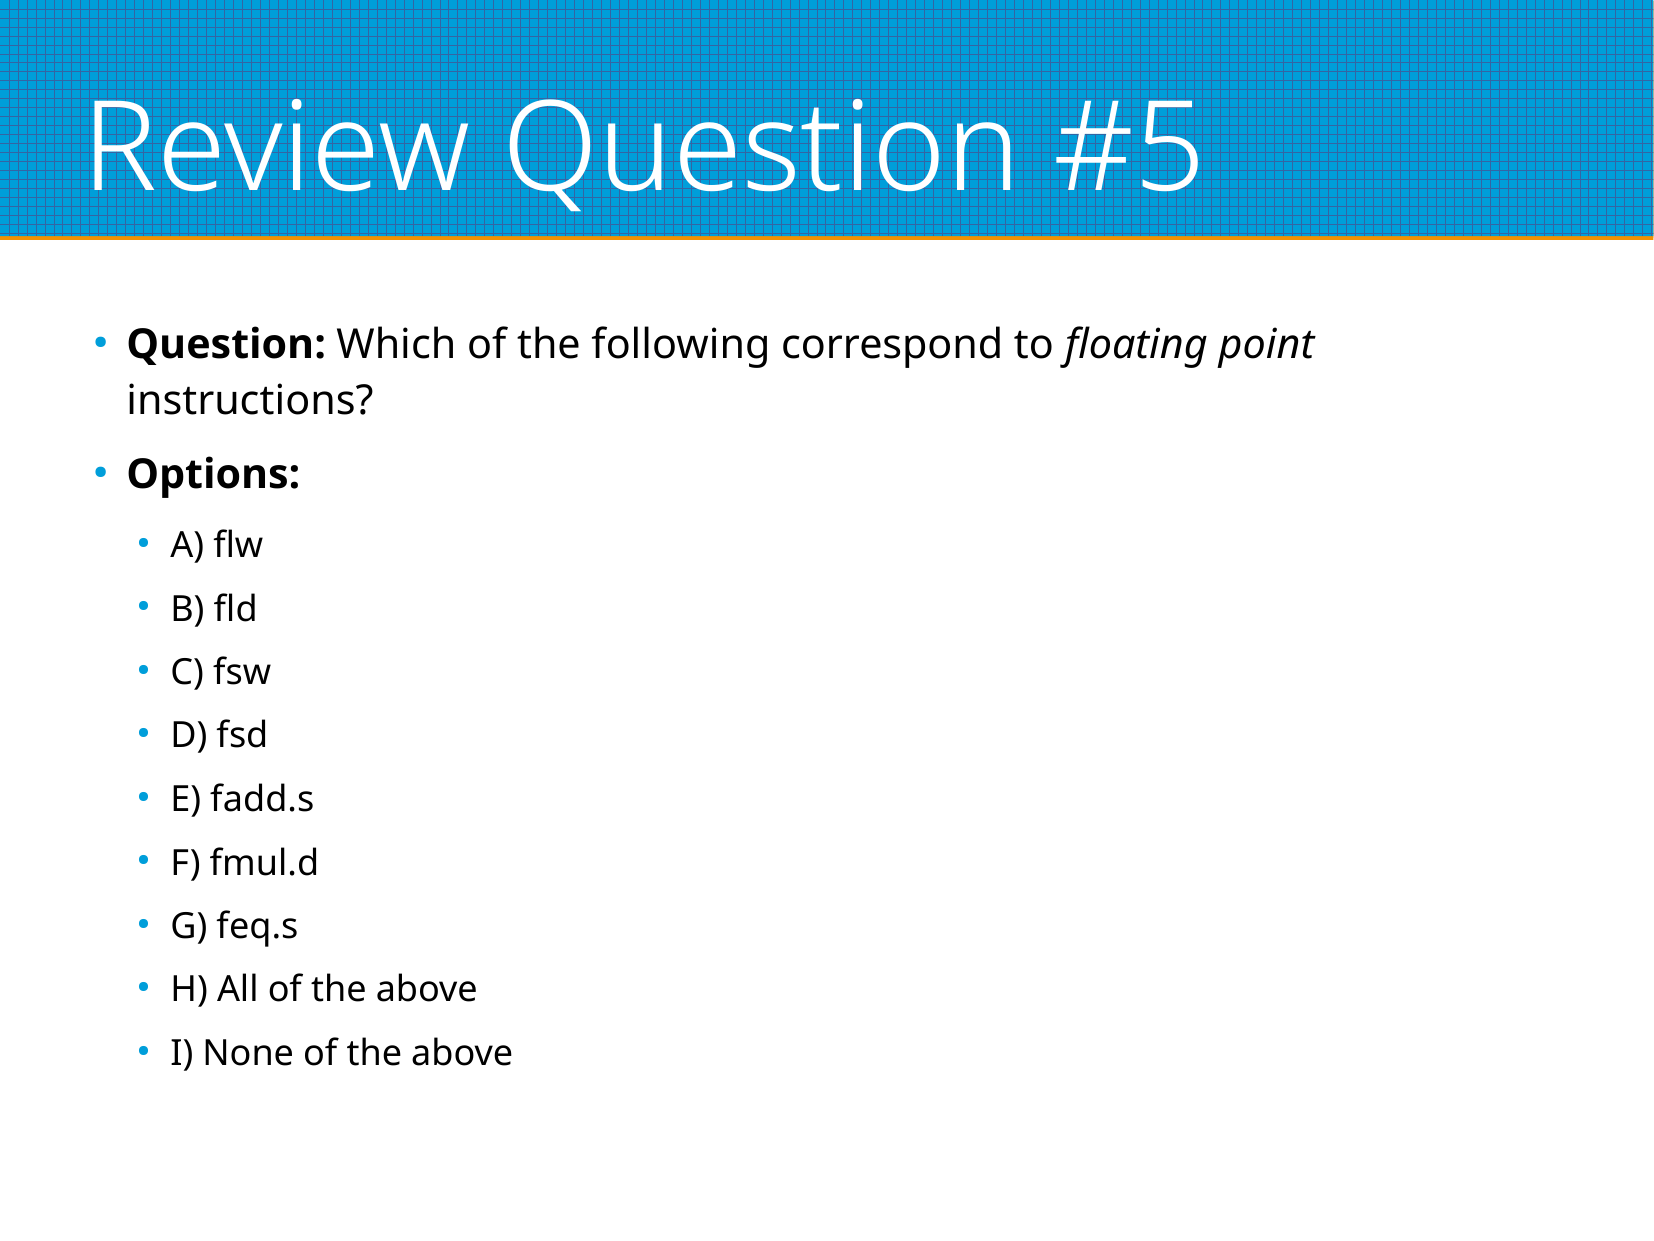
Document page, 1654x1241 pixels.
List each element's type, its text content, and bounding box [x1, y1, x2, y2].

title Review Question #5 [82, 19, 1571, 227]
list Question: Which of the following correspond to floating point instructions? Options: A) flw B) fld C) fsw D) fsd E) fadd.s F) fmul.d G) feq.s H) All of the above I) None of the above [82, 314, 1563, 1081]
